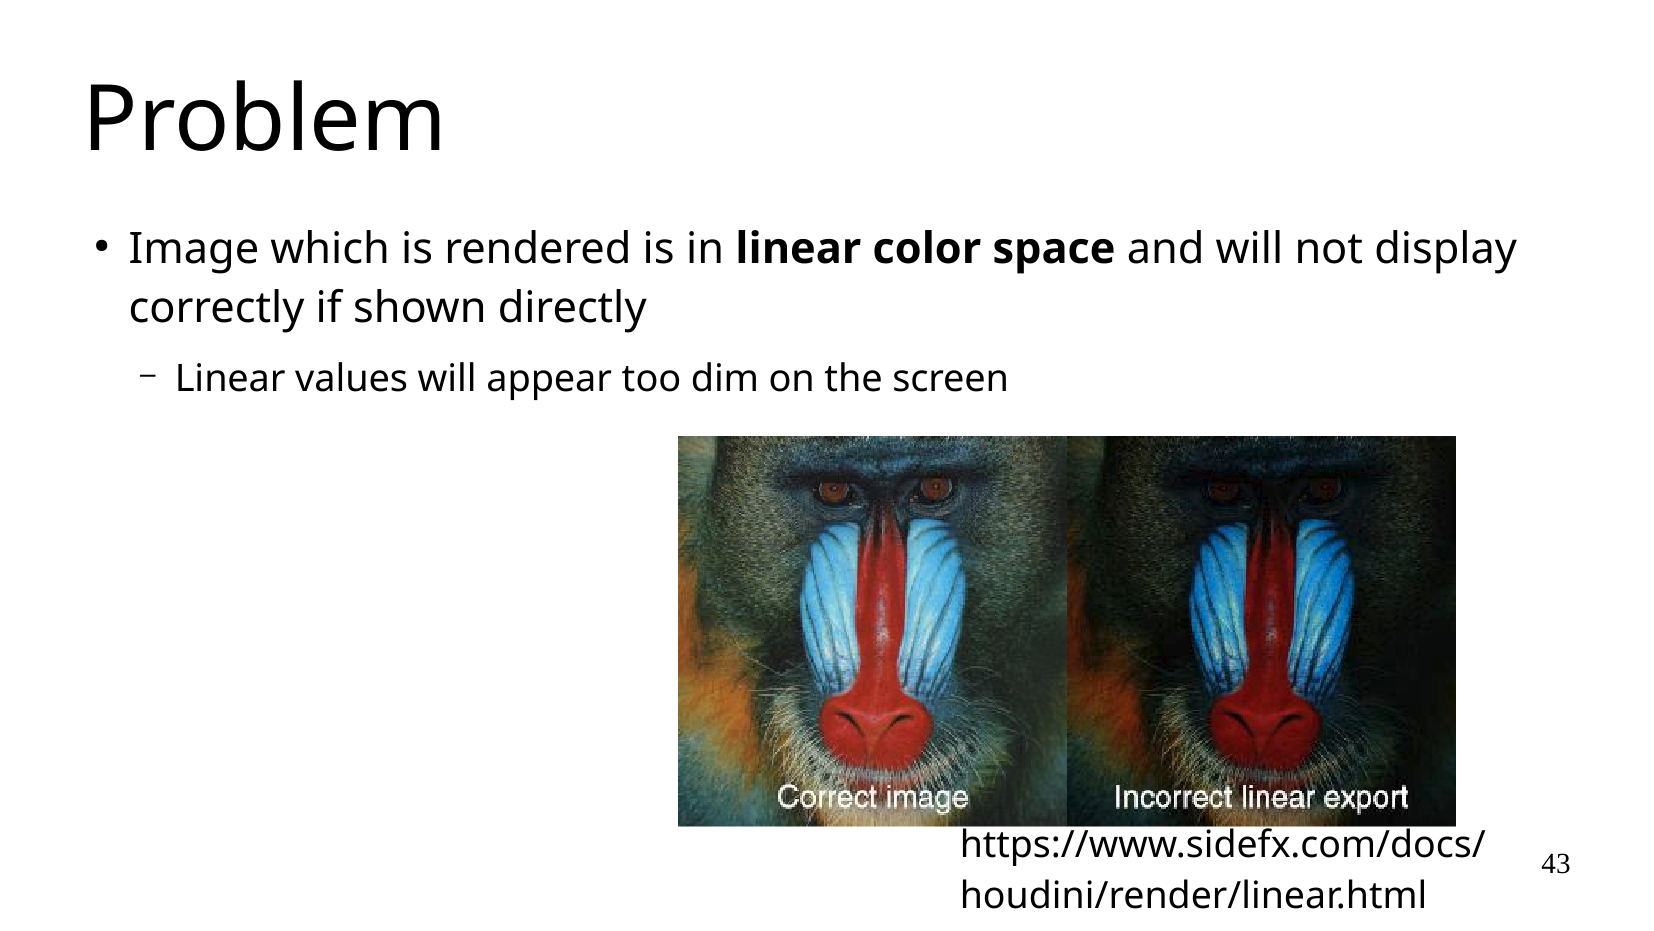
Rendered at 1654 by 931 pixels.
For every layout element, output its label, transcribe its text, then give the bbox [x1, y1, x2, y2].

text_box https://www.sidefx.com/docs/houdini/render/linear.html [945, 810, 1591, 918]
title Problem [82, 37, 1571, 193]
picture [676, 434, 1456, 827]
list Image which is rendered is in linear color space and will not display correctly if shown directly Linear values will appear too dim on the screen [82, 217, 1571, 406]
